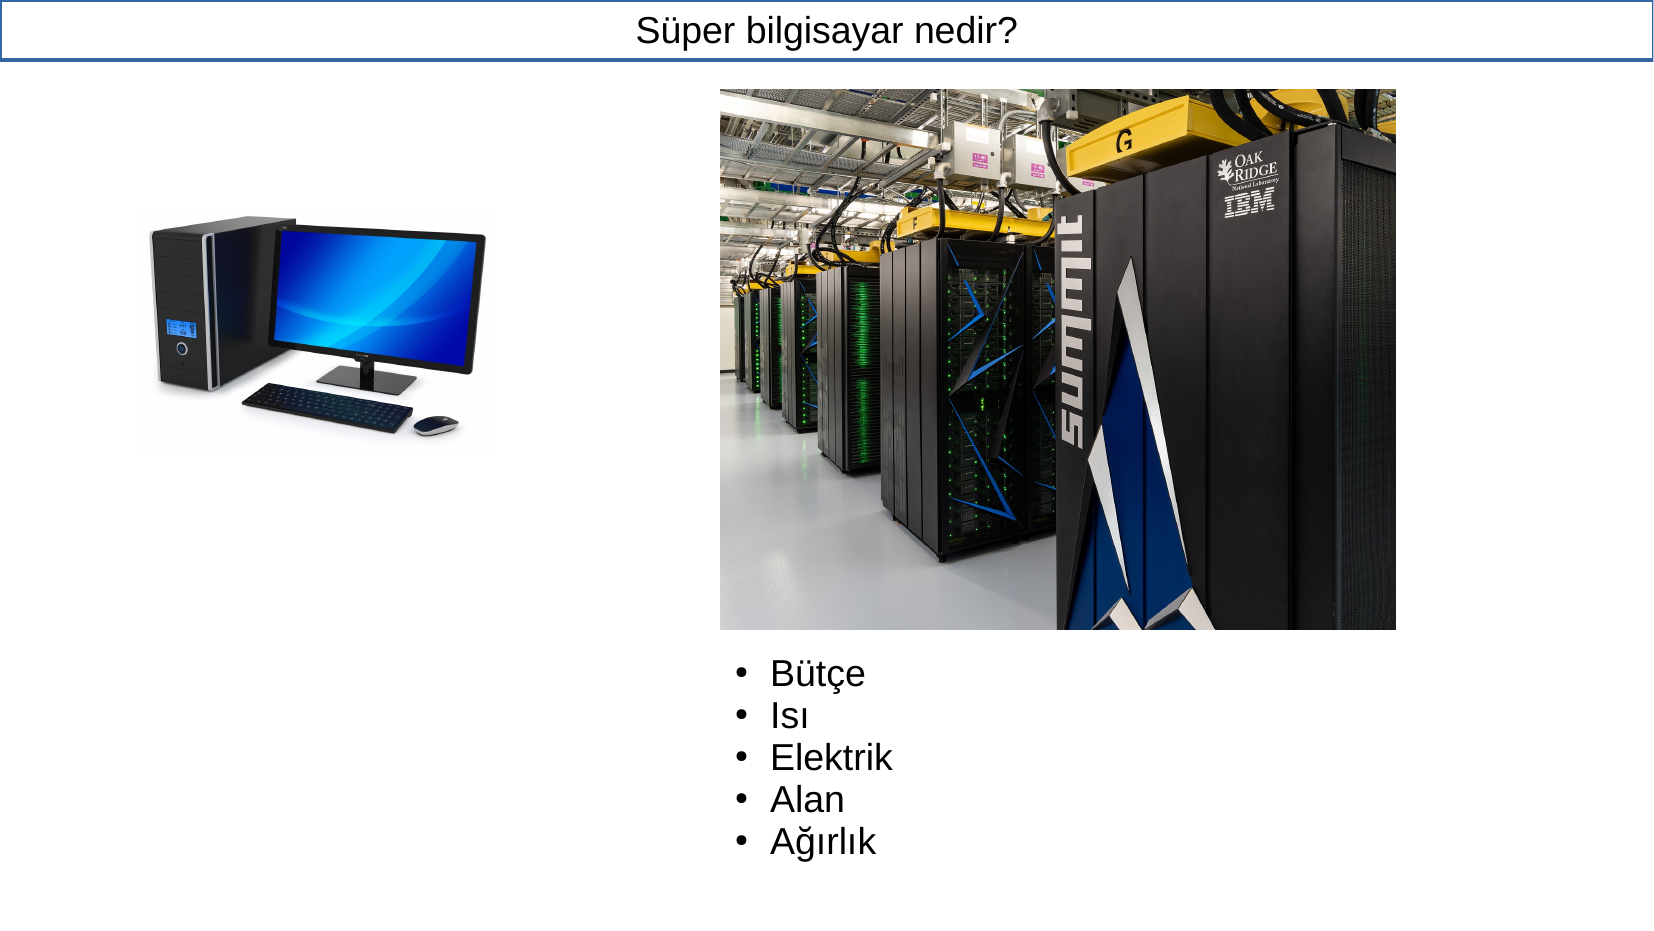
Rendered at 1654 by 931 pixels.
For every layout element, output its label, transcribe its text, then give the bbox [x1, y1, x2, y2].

text_box Süper bilgisayar nedir? [0, 0, 1654, 61]
text_box Bütçe Isı Elektrik Alan Ağırlık [720, 645, 1411, 870]
picture [720, 89, 1396, 631]
picture [135, 209, 496, 451]
